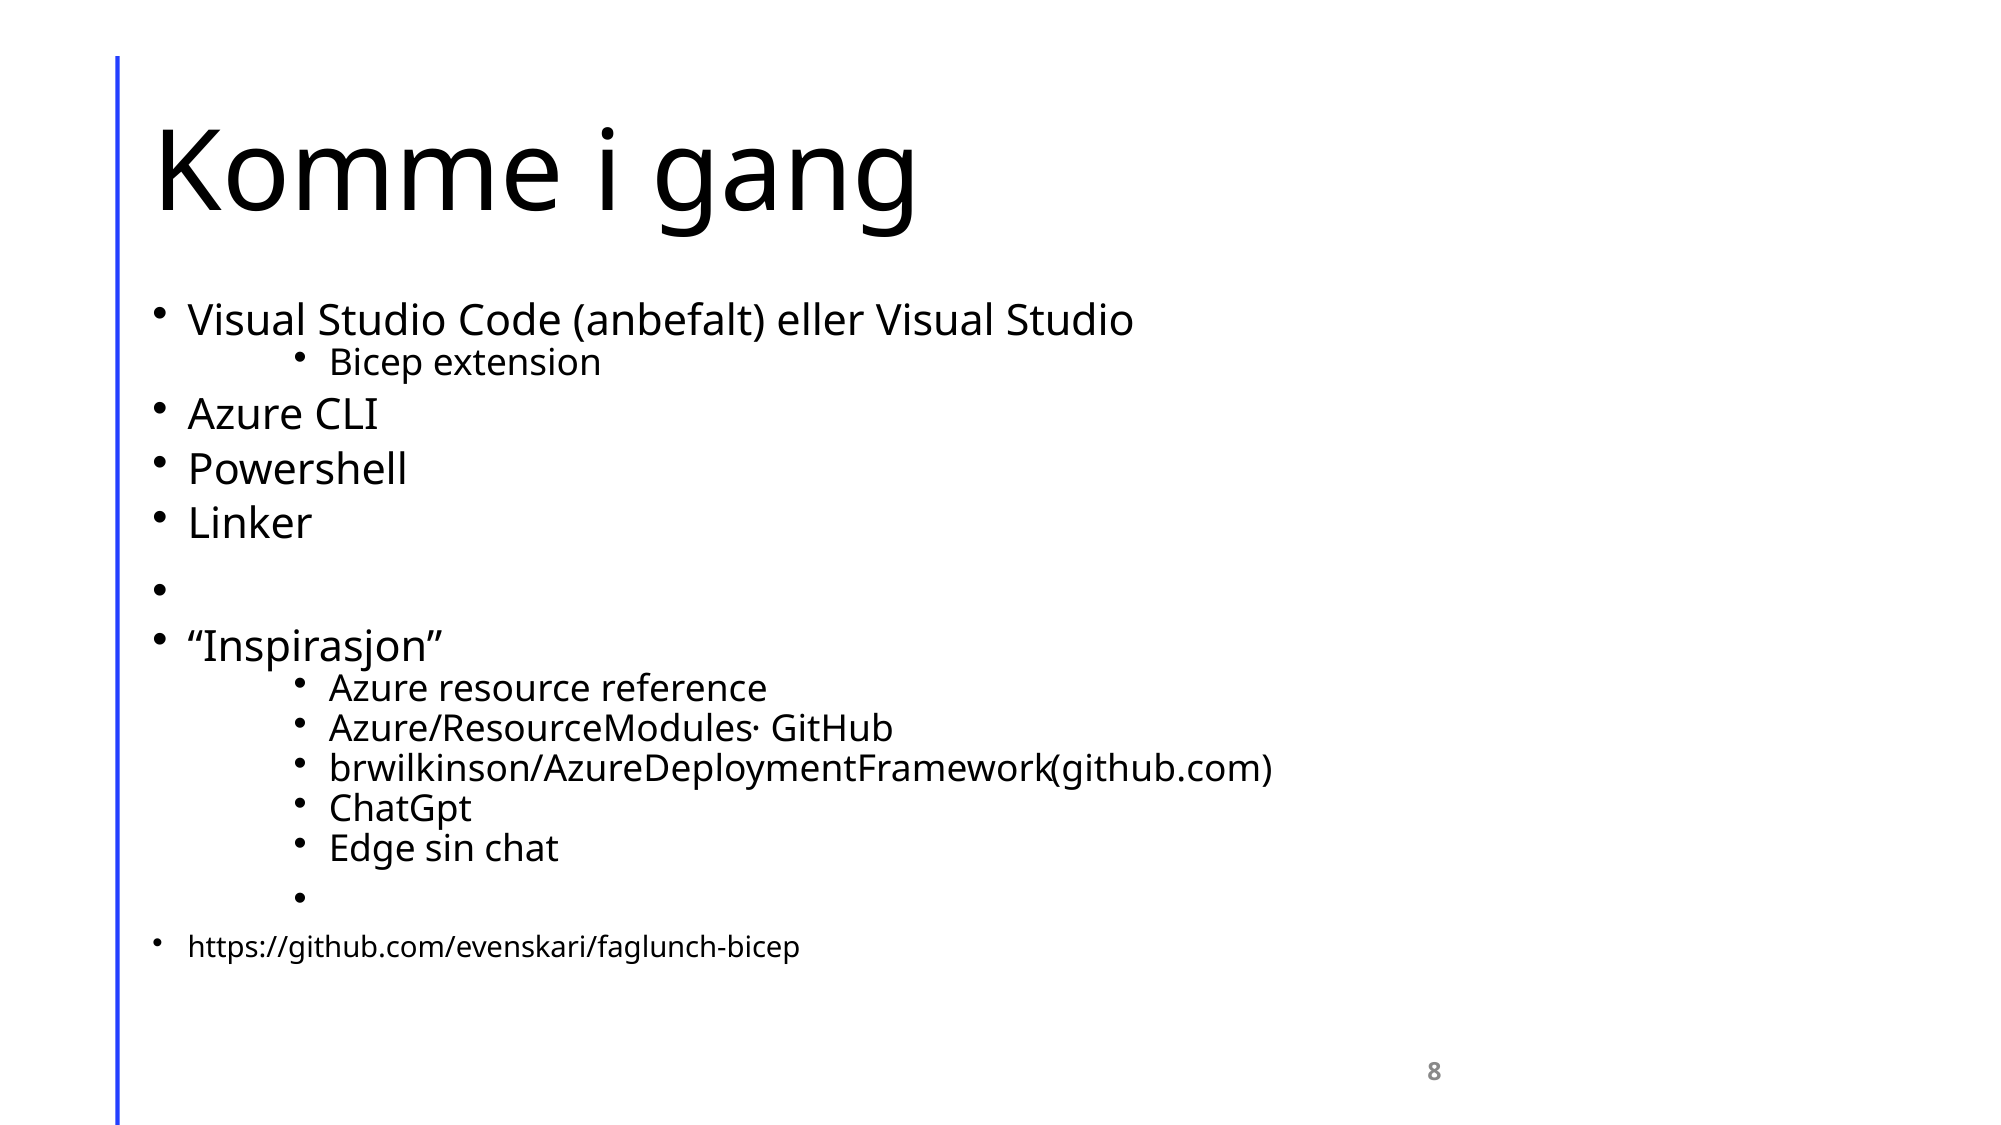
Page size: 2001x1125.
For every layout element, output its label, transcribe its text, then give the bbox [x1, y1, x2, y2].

list Visual Studio Code (anbefalt) eller Visual Studio Bicep extension Azure CLI Powershell Linker “Inspirasjon” Azure resource reference Azure/ResourceModules · GitHub brwilkinson/AzureDeploymentFramework (github.com) ChatGpt Edge sin chat https://github.com/evenskari/faglunch-bicep [137, 299, 1863, 1014]
text_box [1412, 1042, 1863, 1103]
title Komme i gang [137, 59, 1863, 278]
